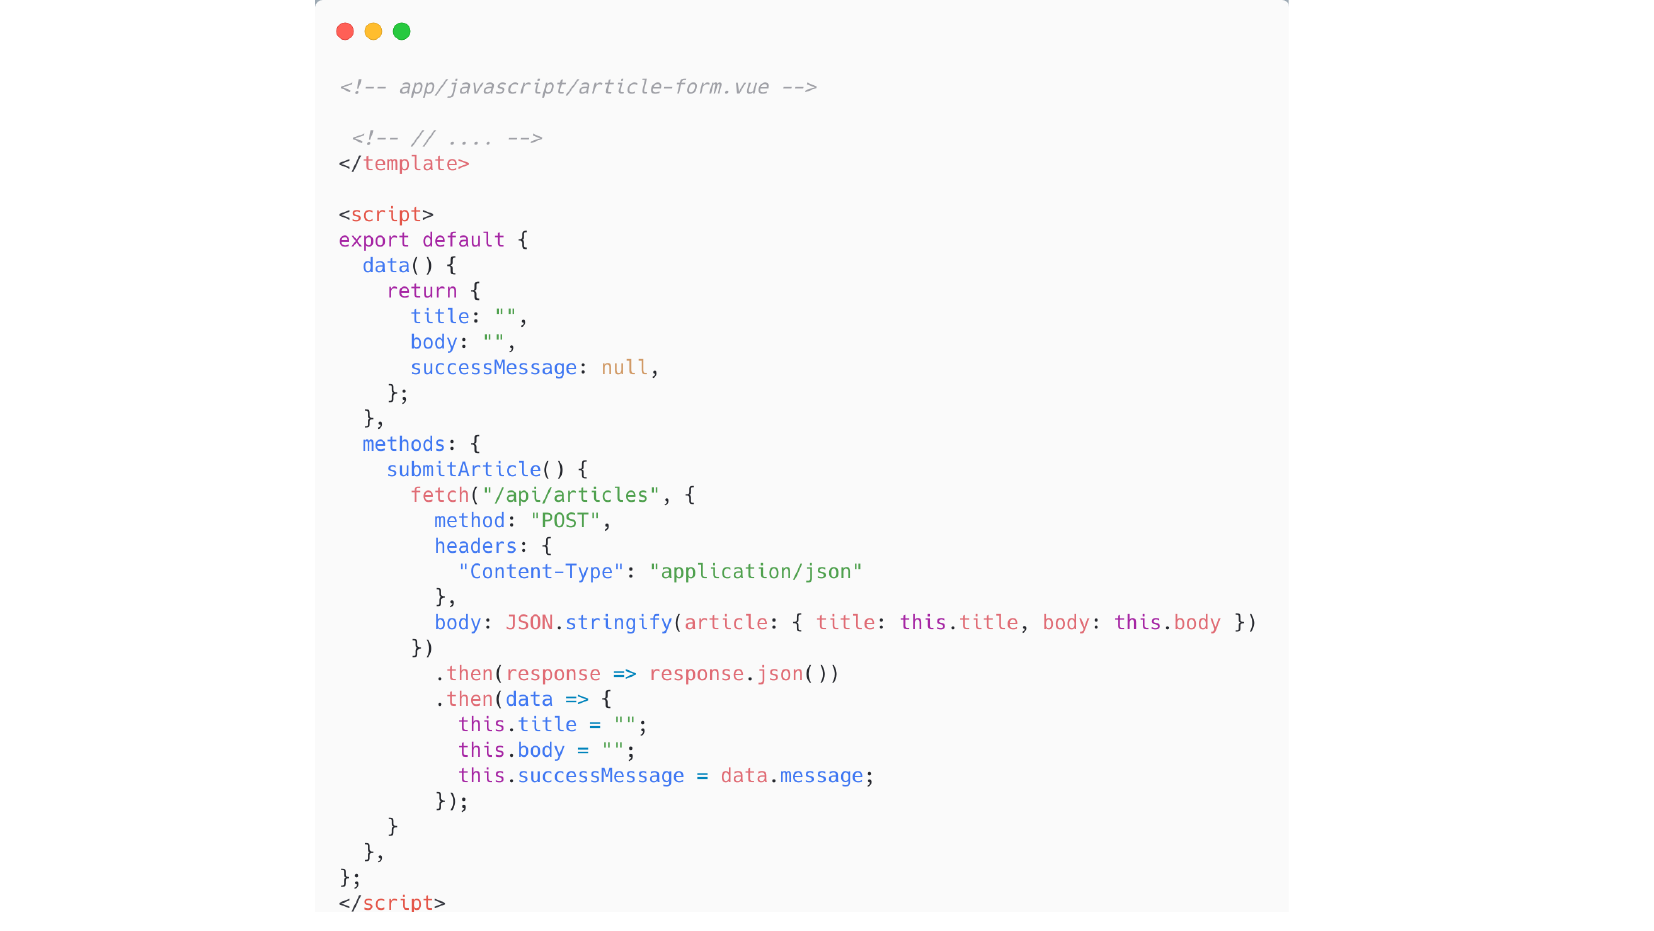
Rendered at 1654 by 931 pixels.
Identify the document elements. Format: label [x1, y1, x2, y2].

picture [315, 0, 1289, 912]
